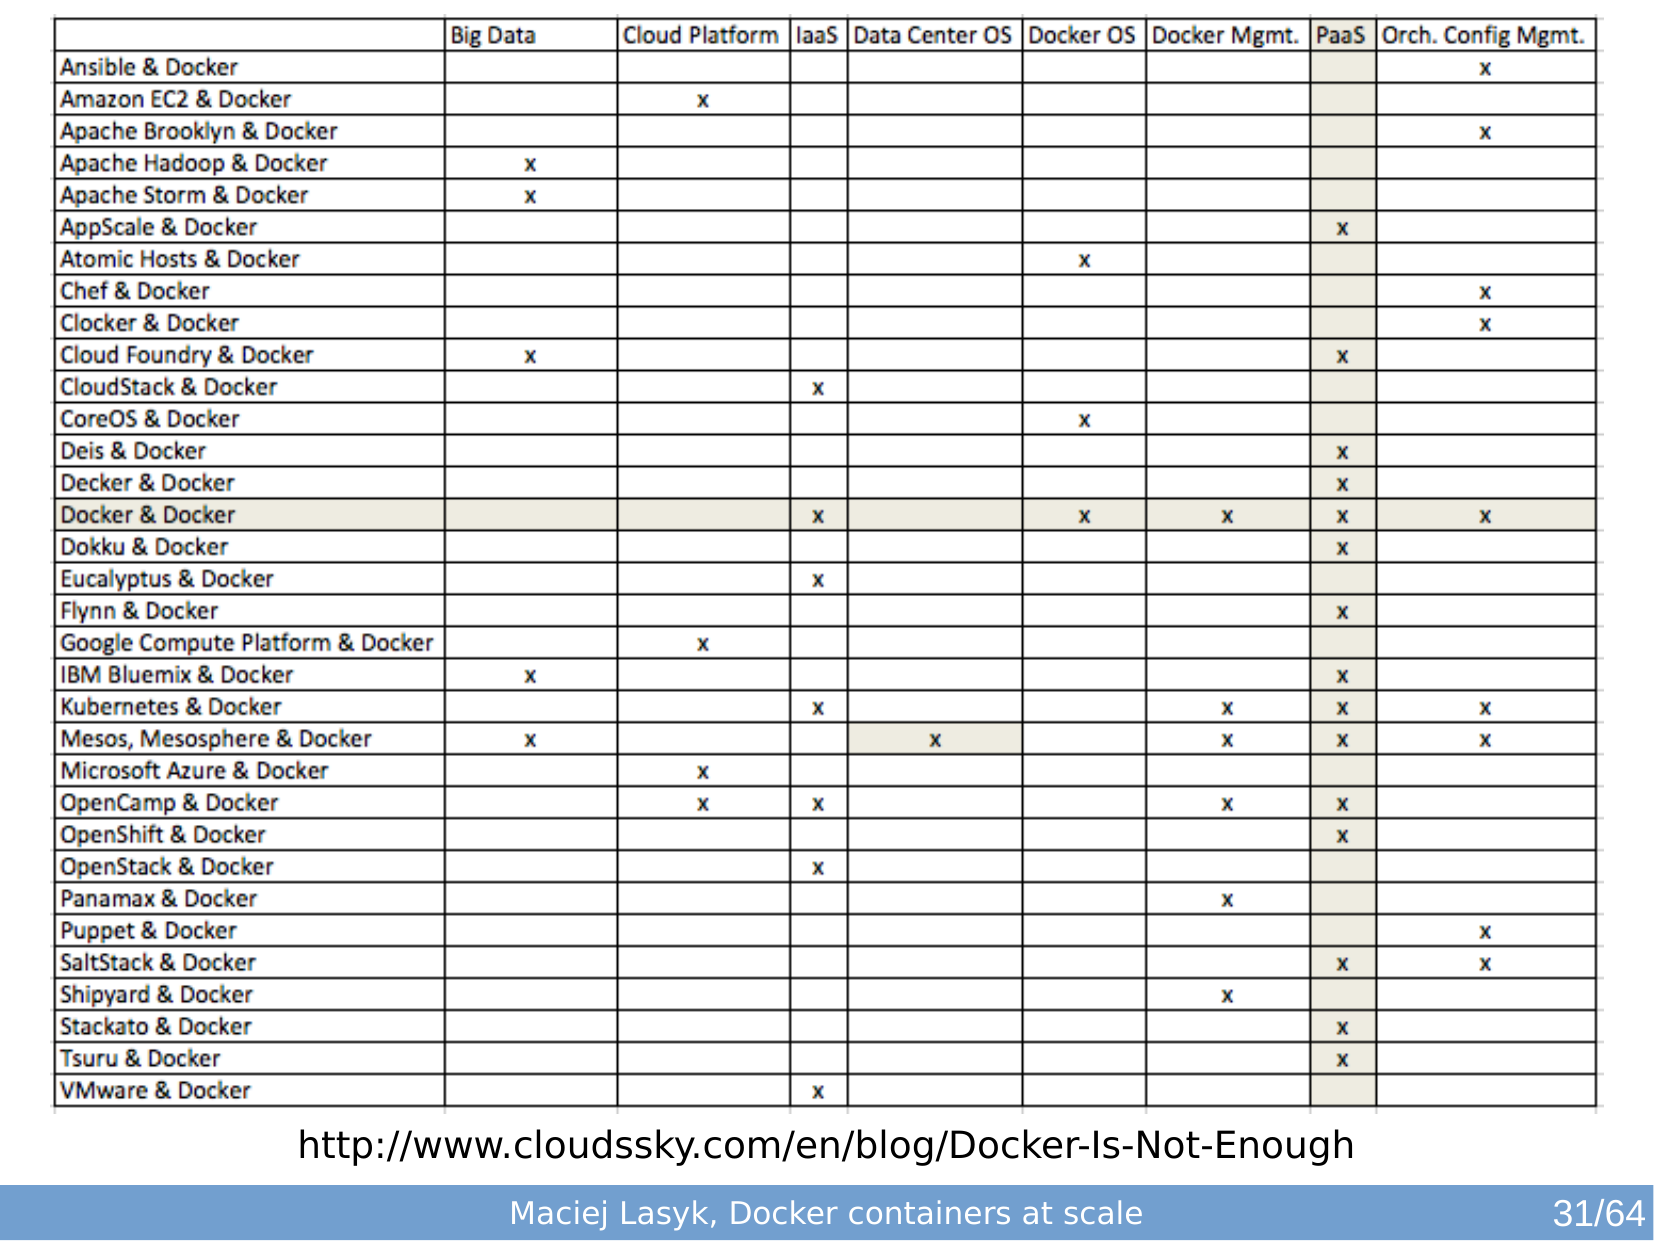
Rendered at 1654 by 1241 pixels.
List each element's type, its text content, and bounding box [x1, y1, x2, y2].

text_box [0, 1185, 1527, 1241]
text_box 31/64 [1527, 1185, 1654, 1241]
picture [50, 14, 1604, 1114]
text_box Maciej Lasyk, Docker containers at scale [494, 1188, 1160, 1240]
text_box http://www.cloudssky.com/en/blog/Docker-Is-Not-Enough [282, 1116, 1371, 1175]
